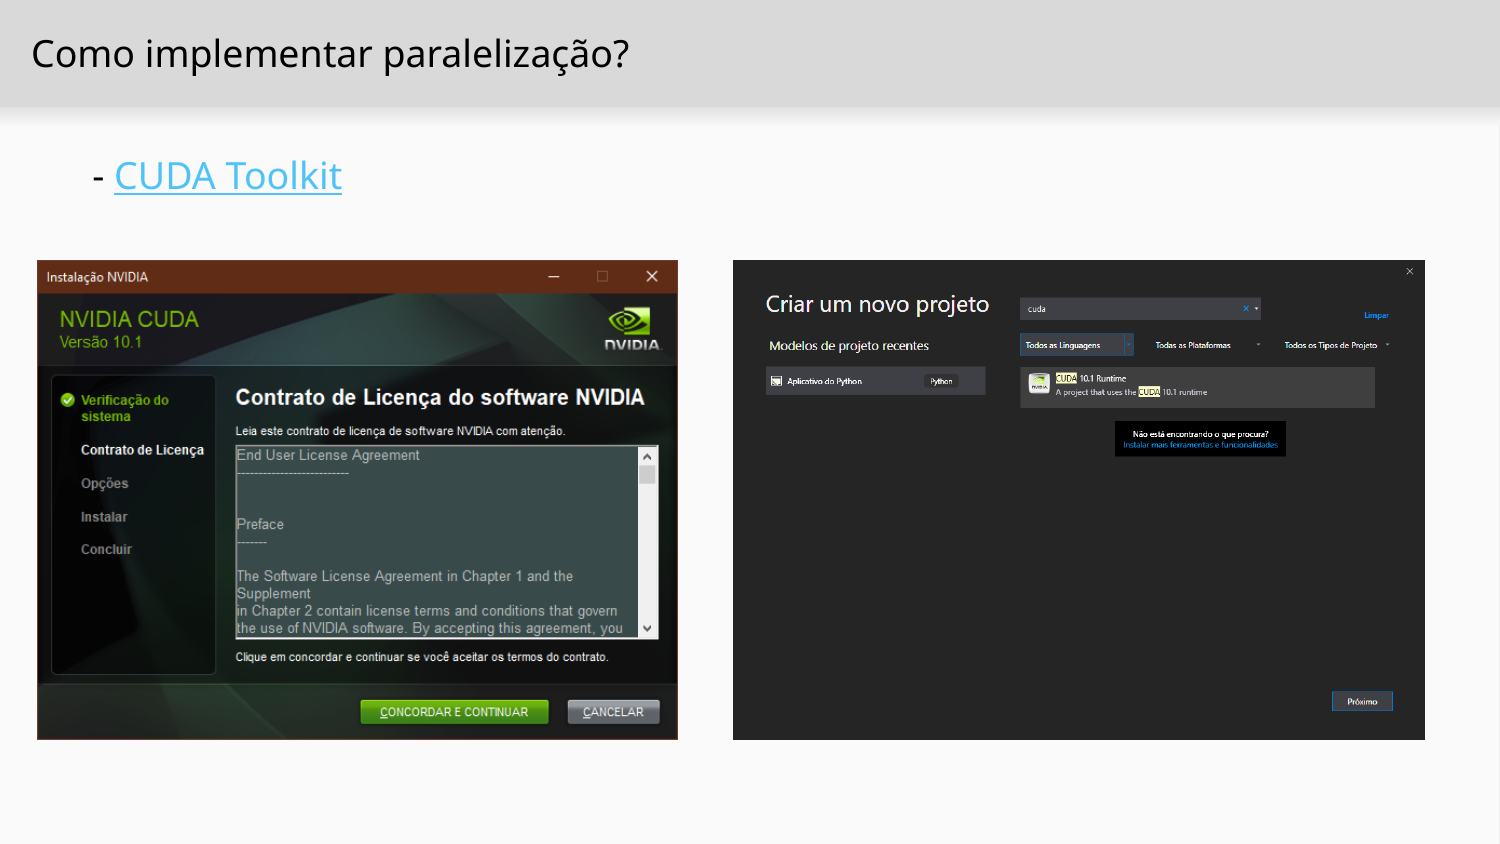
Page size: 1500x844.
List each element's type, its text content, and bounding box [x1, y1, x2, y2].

picture [733, 260, 1425, 740]
list - CUDA Toolkit [77, 137, 809, 582]
picture [37, 260, 678, 740]
title Como implementar paralelização? [16, 2, 1464, 102]
